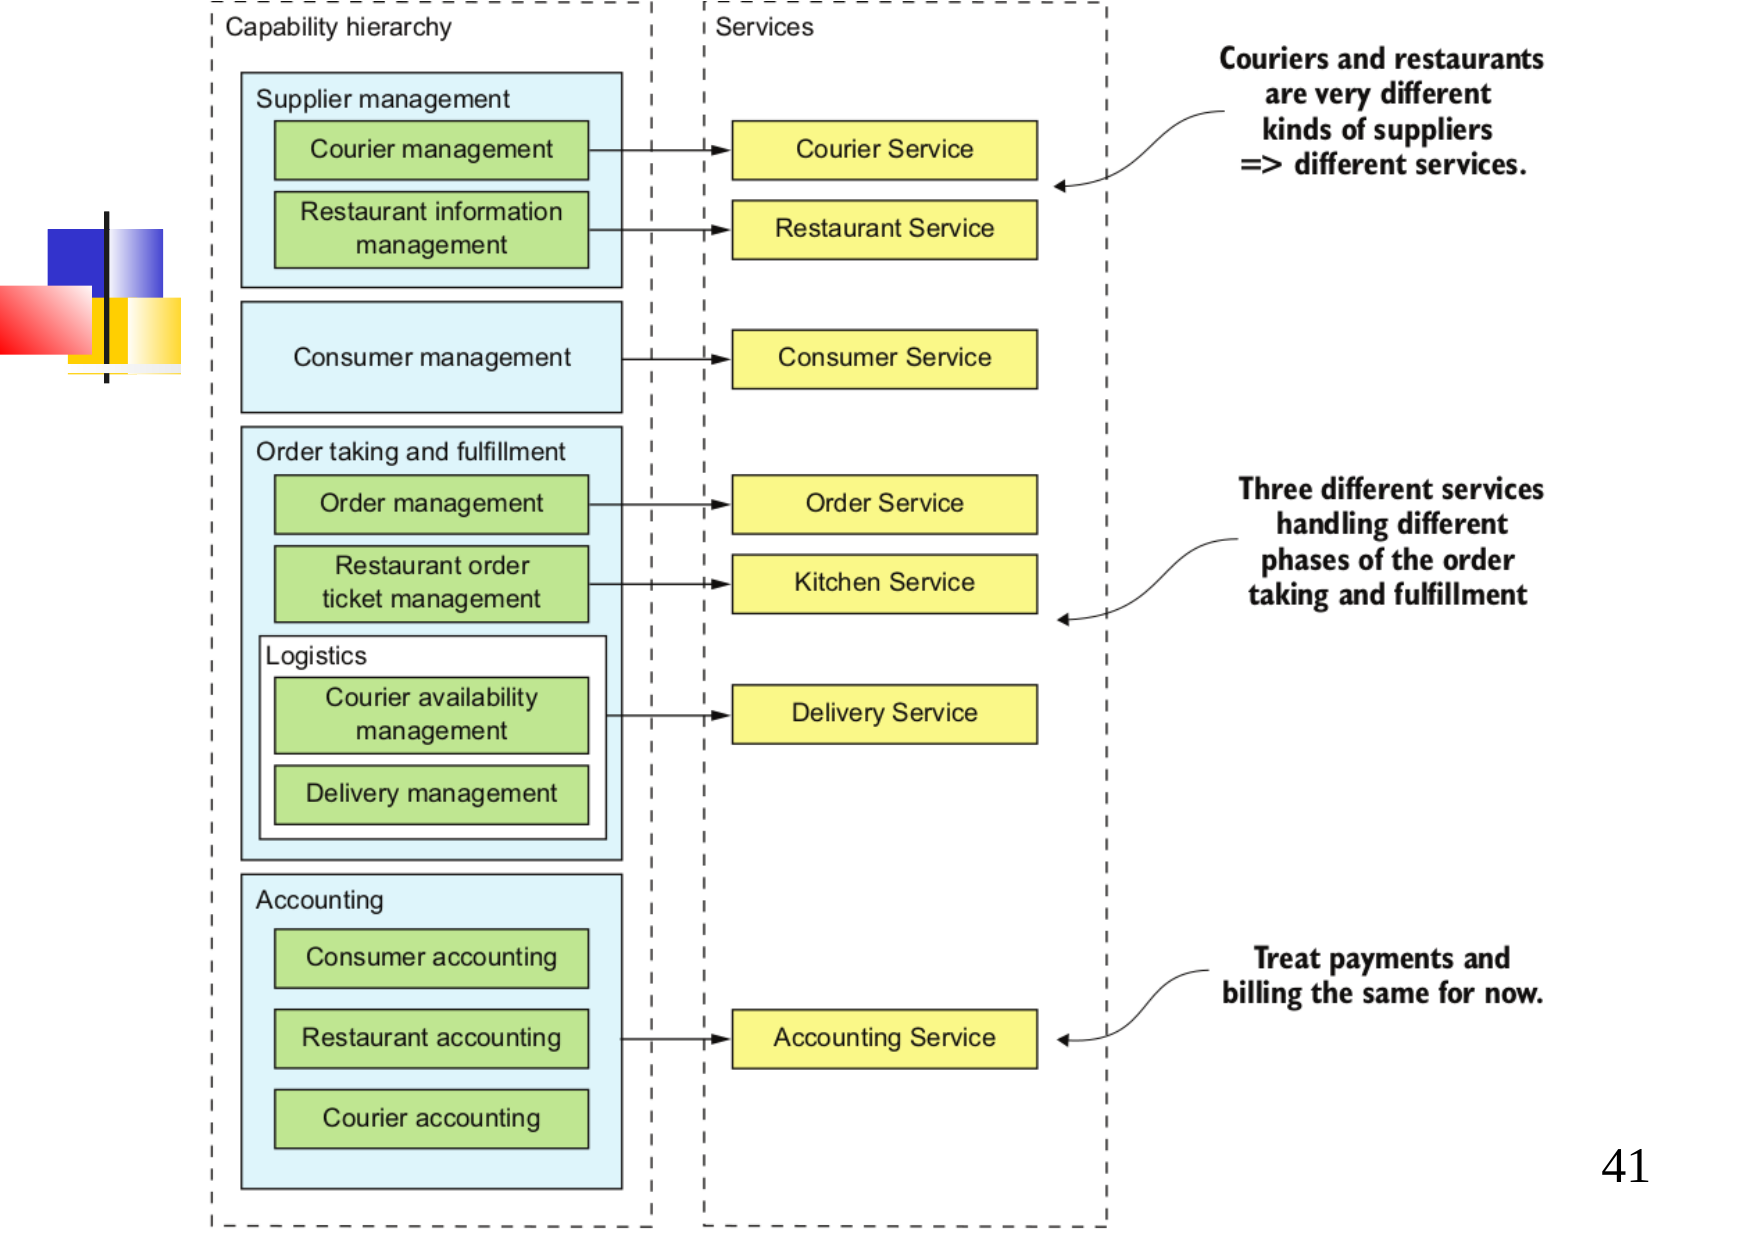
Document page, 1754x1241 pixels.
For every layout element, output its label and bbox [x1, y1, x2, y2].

picture [181, 1, 1579, 1241]
